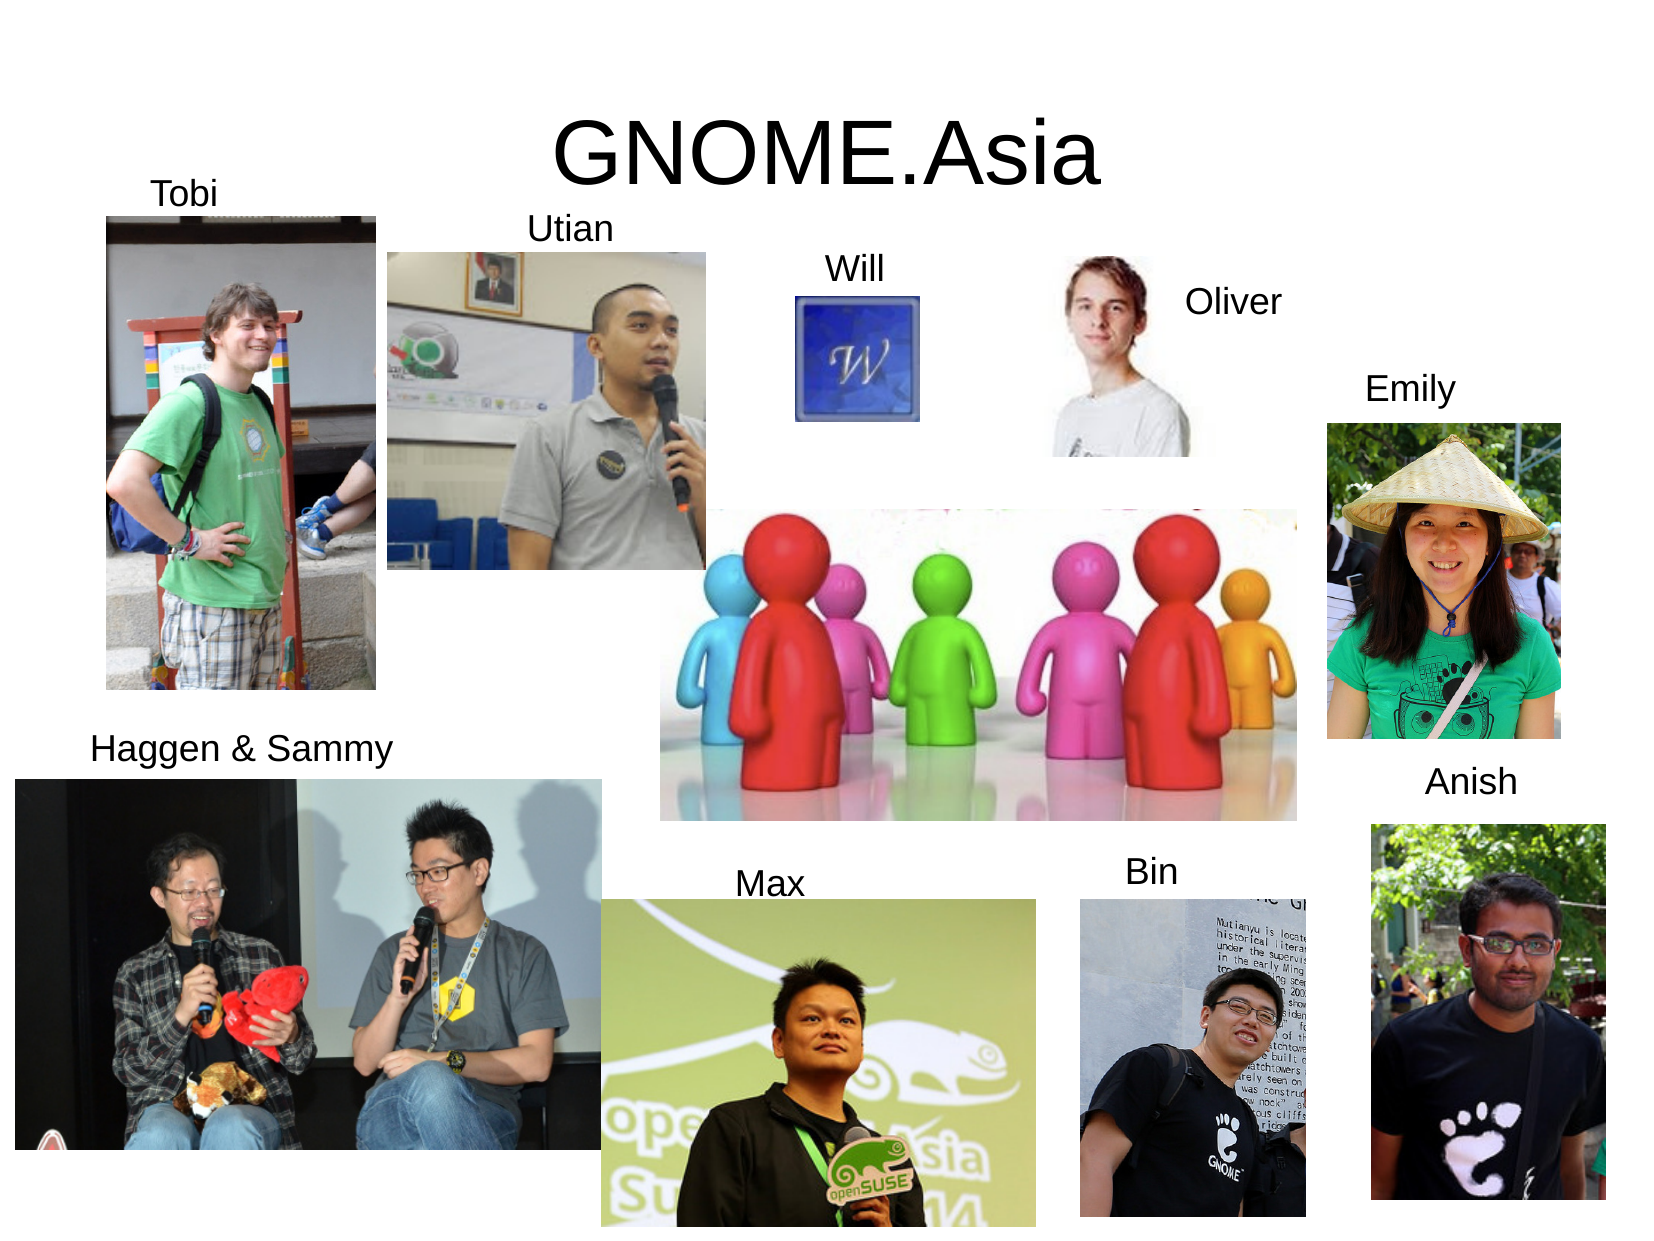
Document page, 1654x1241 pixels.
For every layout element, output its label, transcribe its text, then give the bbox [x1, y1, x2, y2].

text_box Max [720, 855, 871, 912]
text_box Anish [1410, 753, 1561, 811]
text_box Oliver [1170, 273, 1321, 331]
picture [387, 252, 1297, 821]
text_box Will [810, 240, 961, 297]
picture [1327, 423, 1561, 739]
picture [106, 216, 376, 691]
picture [1080, 899, 1306, 1217]
picture [15, 779, 1036, 1228]
picture [1015, 256, 1216, 457]
text_box Haggen & Sammy [75, 719, 436, 781]
text_box Bin [1110, 843, 1261, 901]
title GNOME.Asia [82, 49, 1571, 257]
picture [1371, 824, 1606, 1201]
picture [795, 296, 920, 422]
text_box Emily [1350, 360, 1501, 417]
text_box Tobi [135, 165, 286, 222]
text_box Utian [512, 199, 646, 257]
